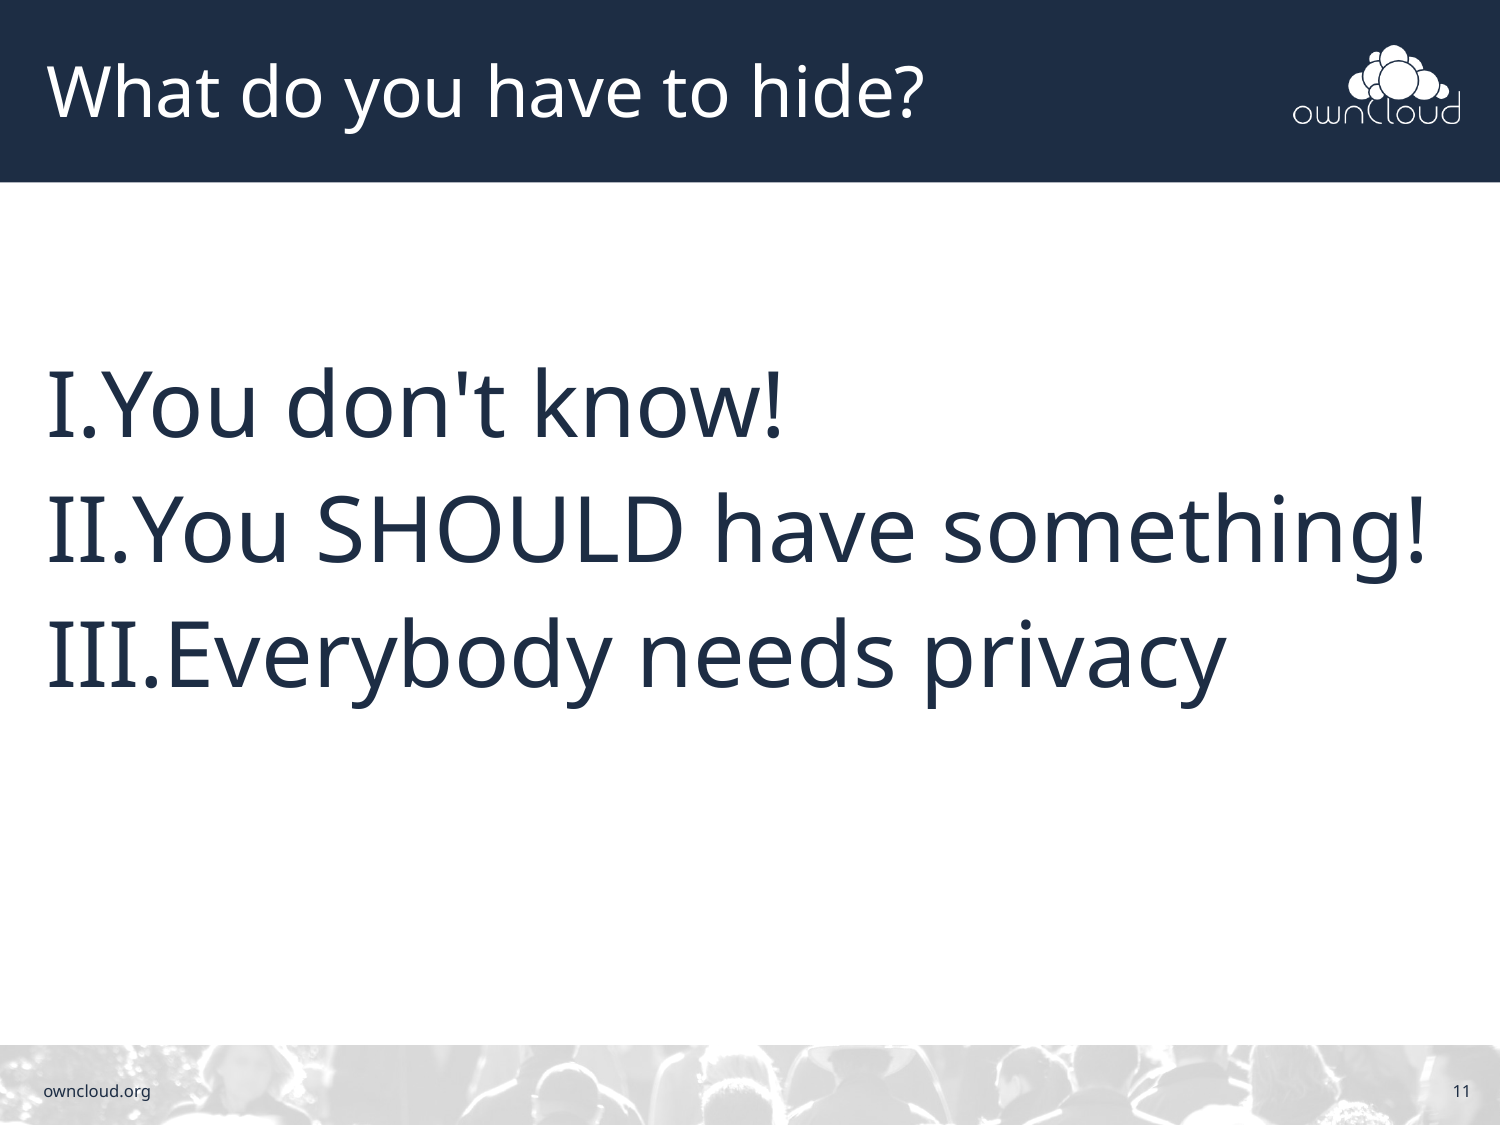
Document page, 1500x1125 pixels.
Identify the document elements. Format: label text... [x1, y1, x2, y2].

title What do you have to hide? [46, 0, 1258, 181]
picture [1293, 45, 1460, 124]
picture [0, 1045, 1500, 1125]
list You don't know! You SHOULD have something! Everybody needs privacy [46, 214, 1465, 1026]
